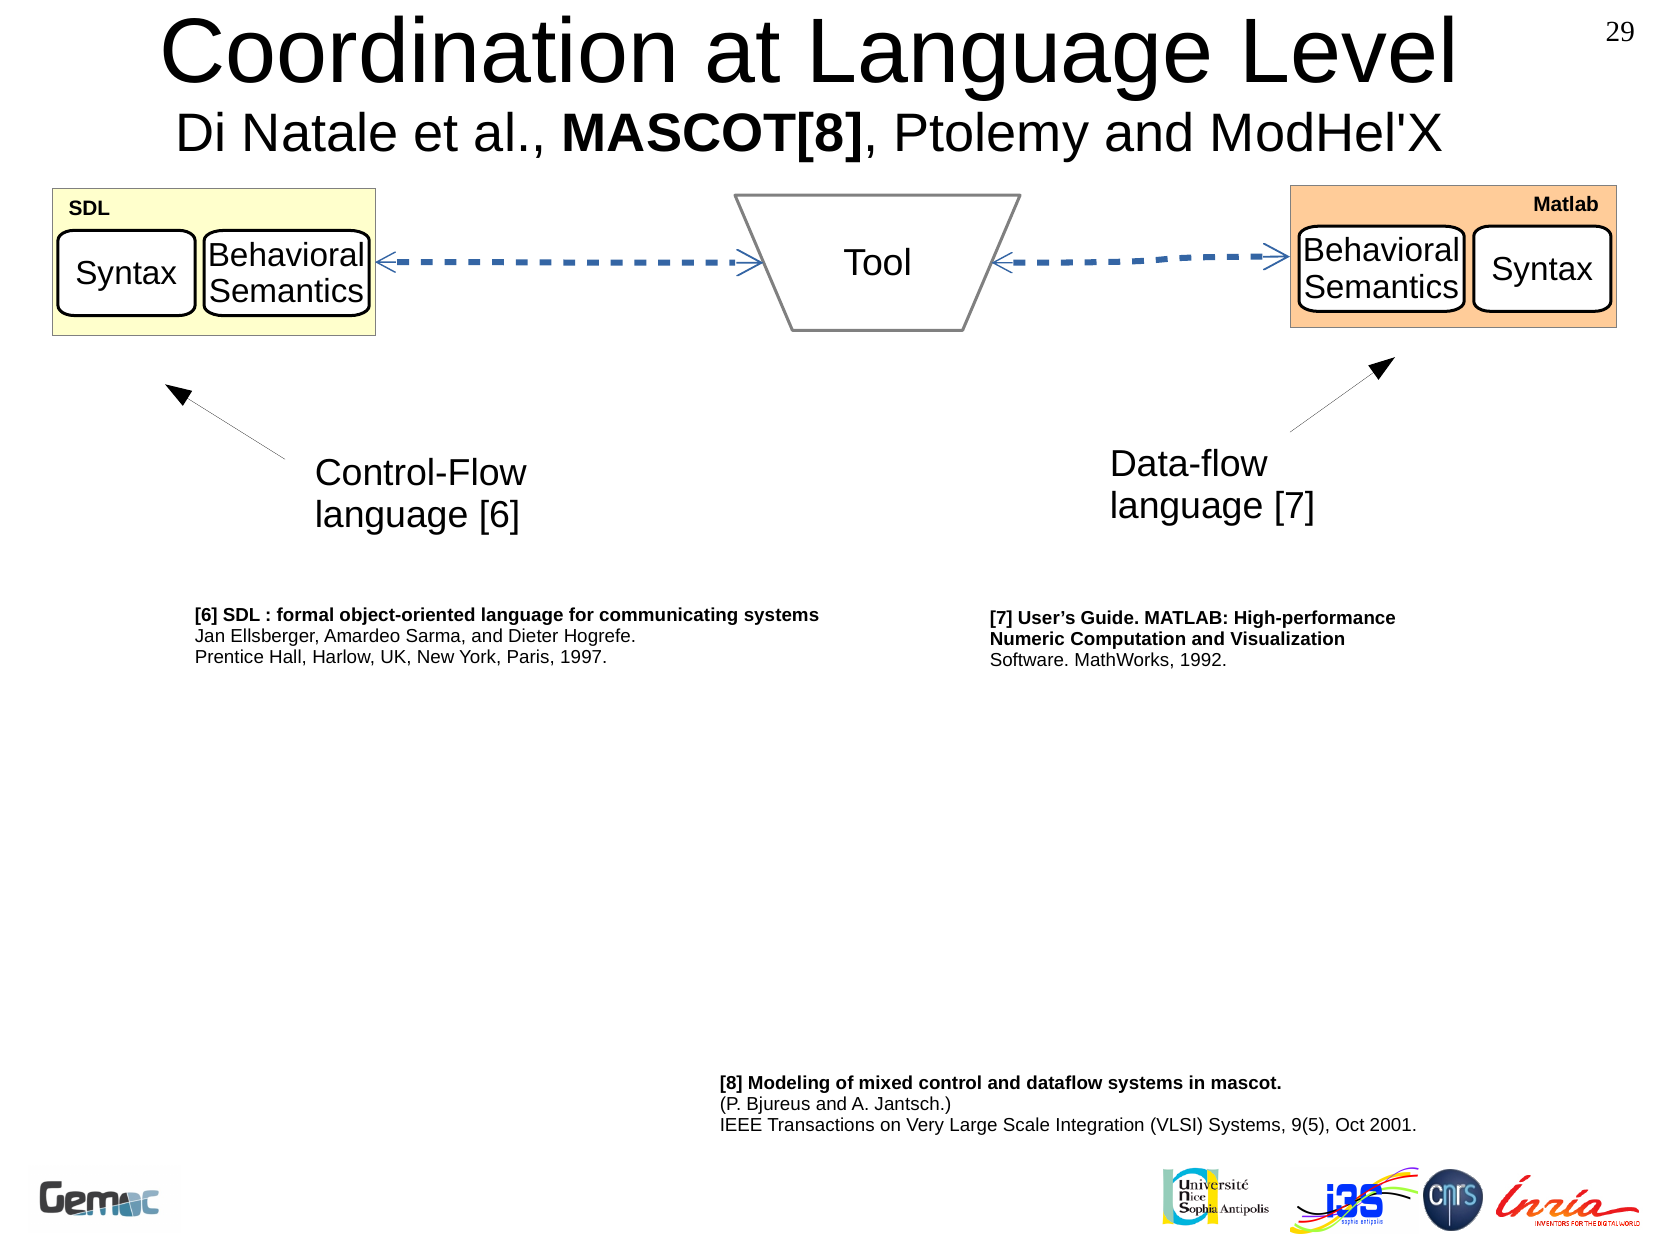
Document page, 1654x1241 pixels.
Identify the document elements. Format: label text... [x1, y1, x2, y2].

text_box [1290, 266, 1617, 328]
text_box Syntax [57, 266, 196, 316]
text_box Data-flow language [7] [1095, 434, 1381, 576]
text_box Syntax [1473, 266, 1611, 312]
text_box [8] Modeling of mixed control and dataflow systems in mascot. (P. Bjureus and A. Jantsch.) IEEE Transactions on Very Large Scale Integration (VLSI) Systems, 9(5), Oct 2001. [705, 1065, 1636, 1186]
text_box Control-Flow language [6] [300, 444, 586, 597]
picture [1137, 1167, 1647, 1241]
title Coordination at Language Level Di Natale et al., MASCOT[8], Ptolemy and ModHel'X [0, 0, 1654, 266]
text_box Tool [765, 266, 990, 331]
text_box [6] SDL : formal object-oriented language for communicating systems Jan Ellsberger, Amardeo Sarma, and Dieter Hogrefe. Prentice Hall, Harlow, UK, New York, Paris, 1997. [180, 597, 841, 676]
text_box [7] User’s Guide. MATLAB: High-performance Numeric Computation and Visualization Software. MathWorks, 1992. [975, 600, 1441, 678]
text_box Behavioral Semantics [1299, 266, 1465, 312]
text_box [52, 266, 376, 336]
text_box Syntax [100, 266, 110, 281]
text_box Behavioral Semantics [204, 266, 370, 316]
